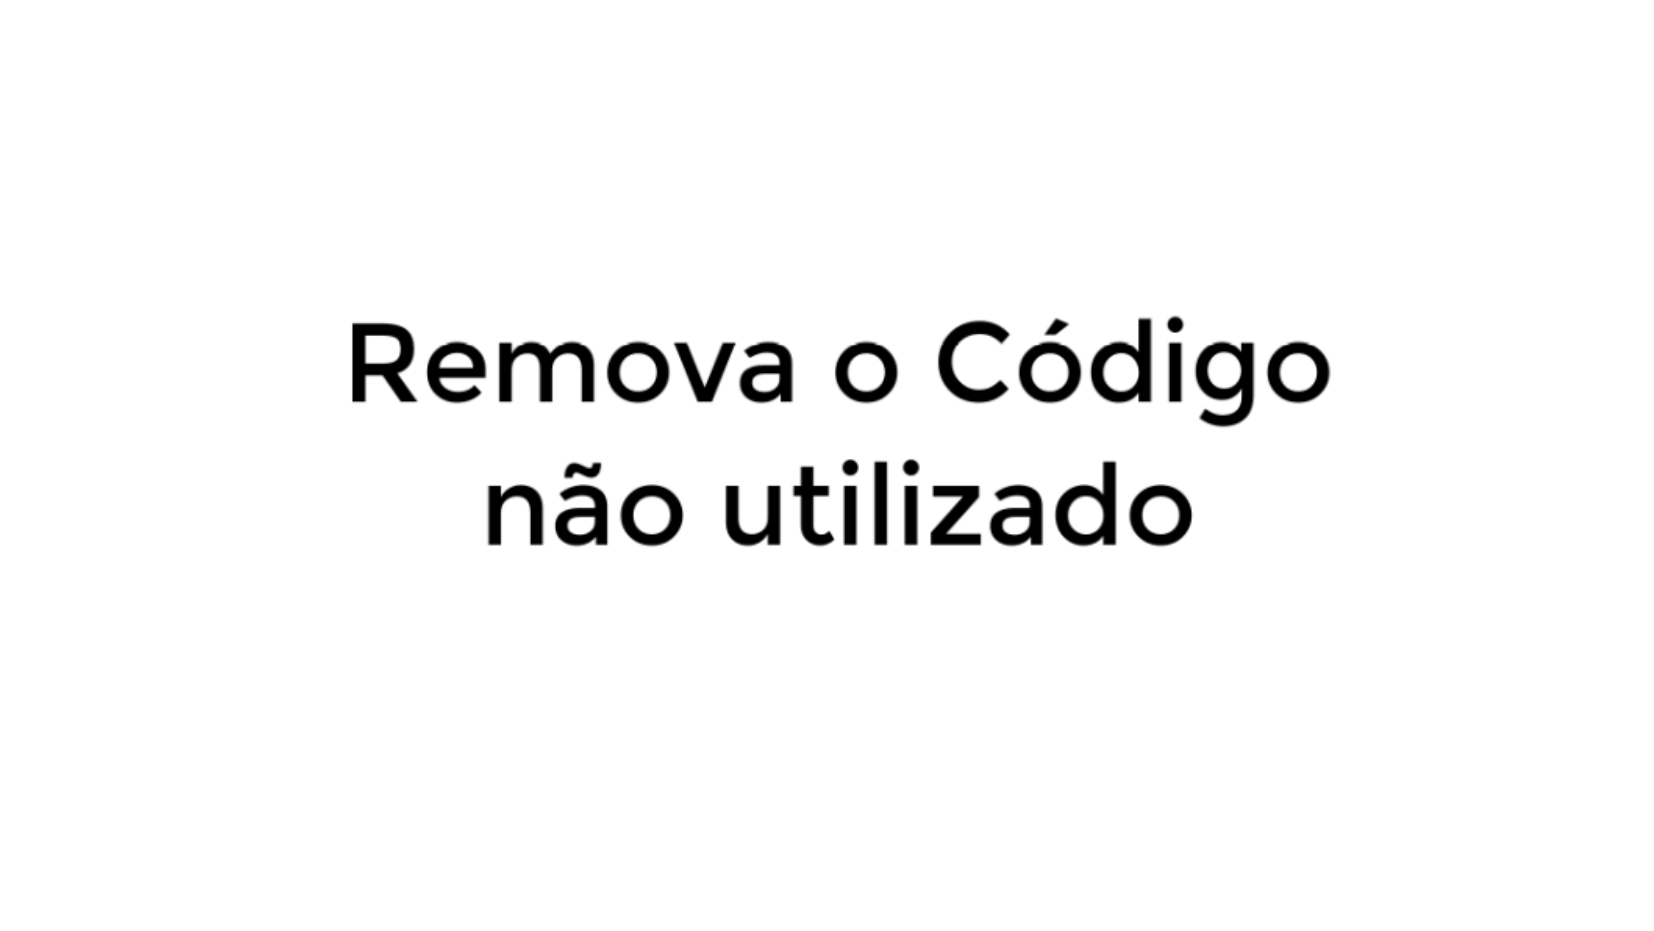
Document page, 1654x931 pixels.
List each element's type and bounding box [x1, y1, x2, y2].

picture [159, 92, 1498, 836]
